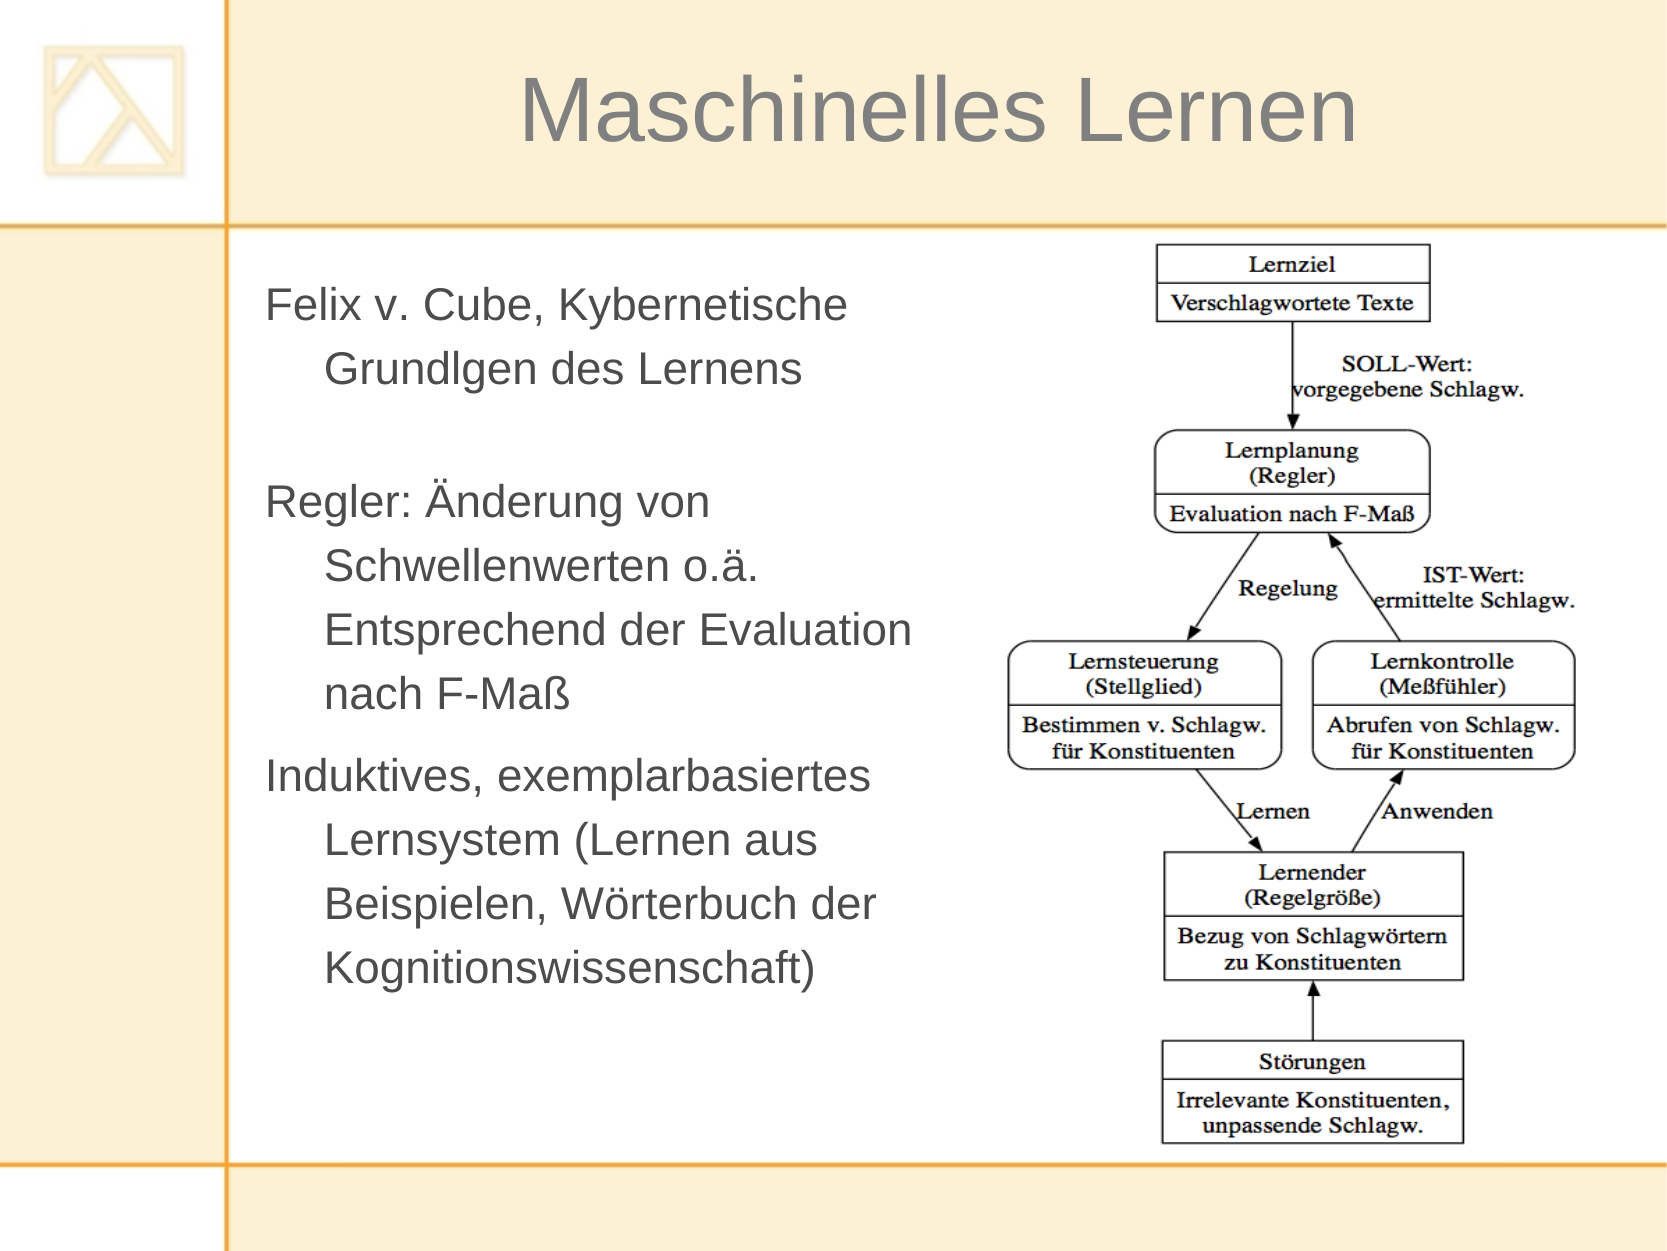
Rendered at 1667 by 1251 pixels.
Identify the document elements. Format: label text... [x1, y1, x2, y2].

list Felix v. Cube, Kybernetische Grundlgen des Lernens Regler: Änderung von Schwellenwerten o.ä. Entsprechend der Evaluation nach F-Maß Induktives, exemplarbasiertes Lernsystem (Lernen aus Beispielen, Wörterbuch der Kognitionswissenschaft) [236, 265, 961, 1091]
picture [0, 0, 1667, 1251]
title Maschinelles Lernen [268, 0, 1611, 238]
